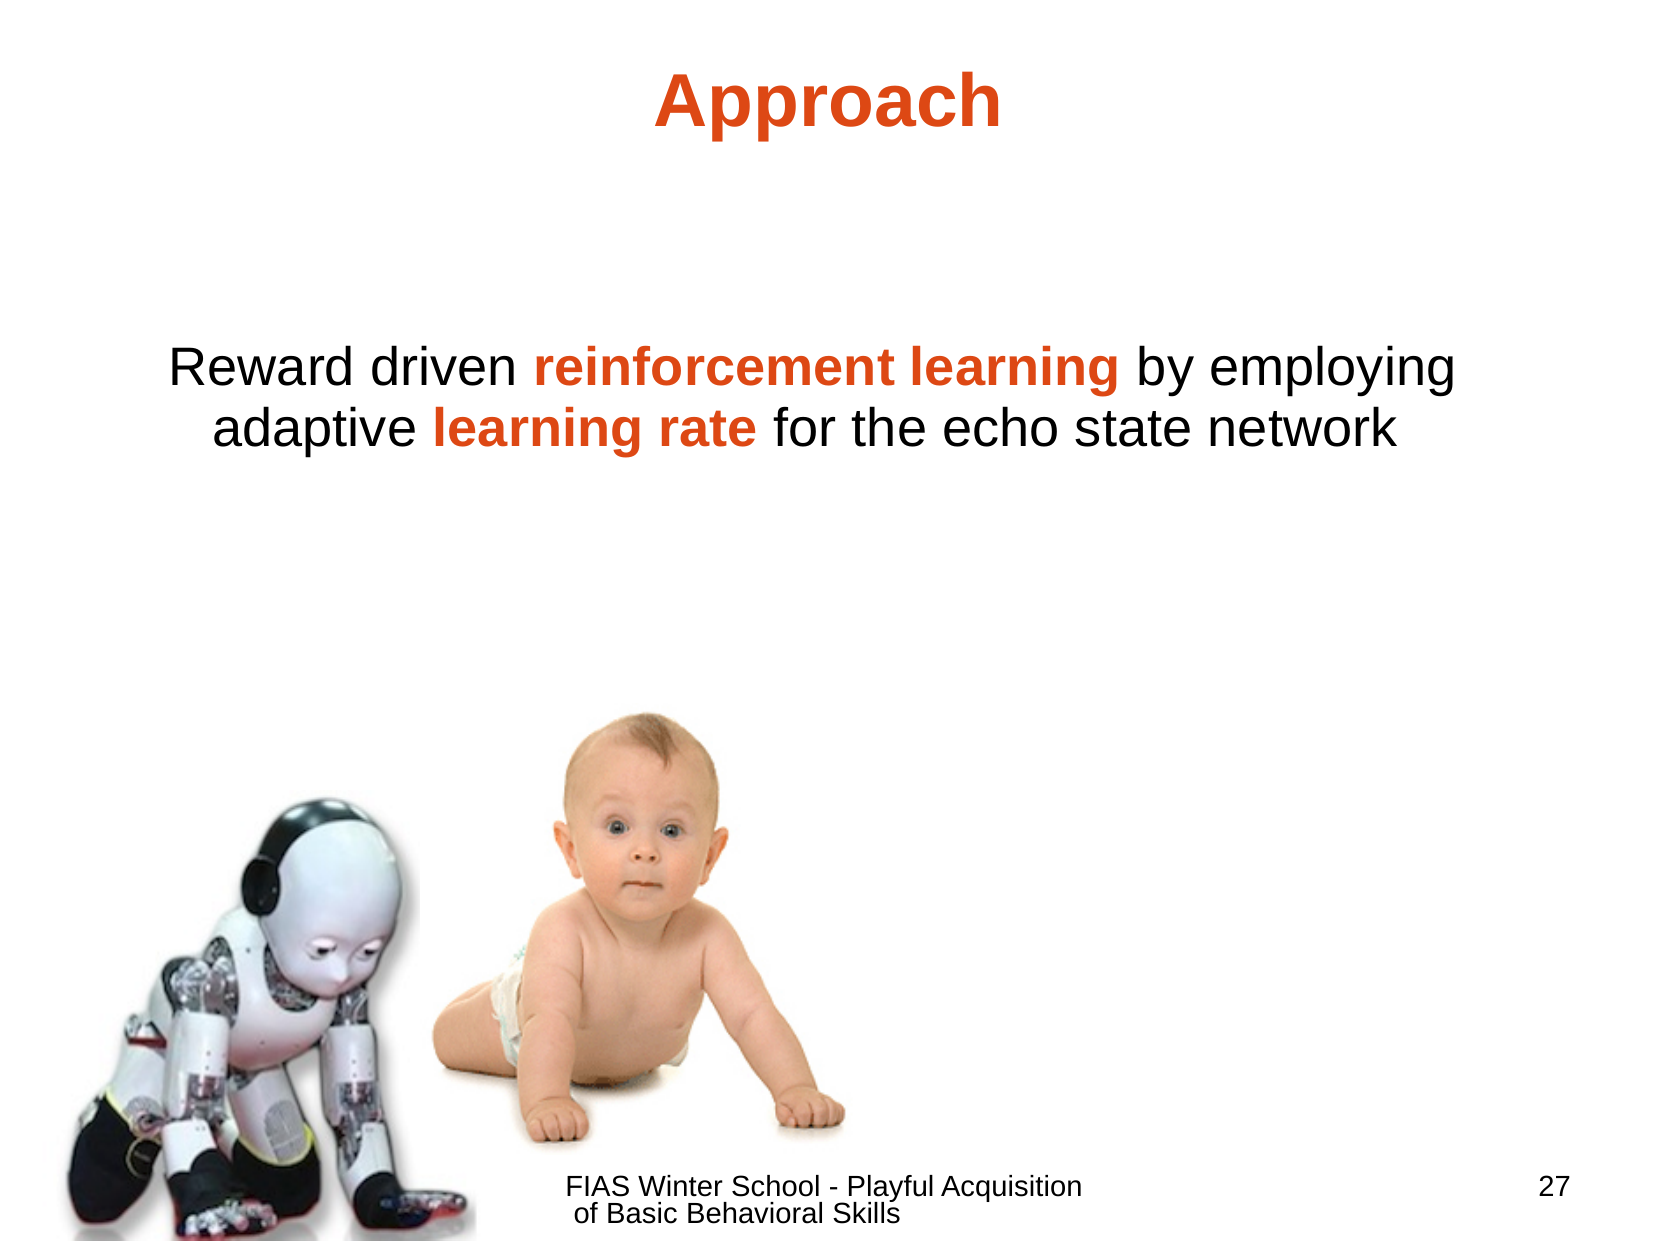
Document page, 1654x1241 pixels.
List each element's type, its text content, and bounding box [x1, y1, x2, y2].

text_box Approach [108, 40, 1549, 145]
picture [15, 703, 856, 1241]
text_box Reward driven reinforcement learning by employing adaptive learning rate for the echo state network [62, 145, 1563, 650]
